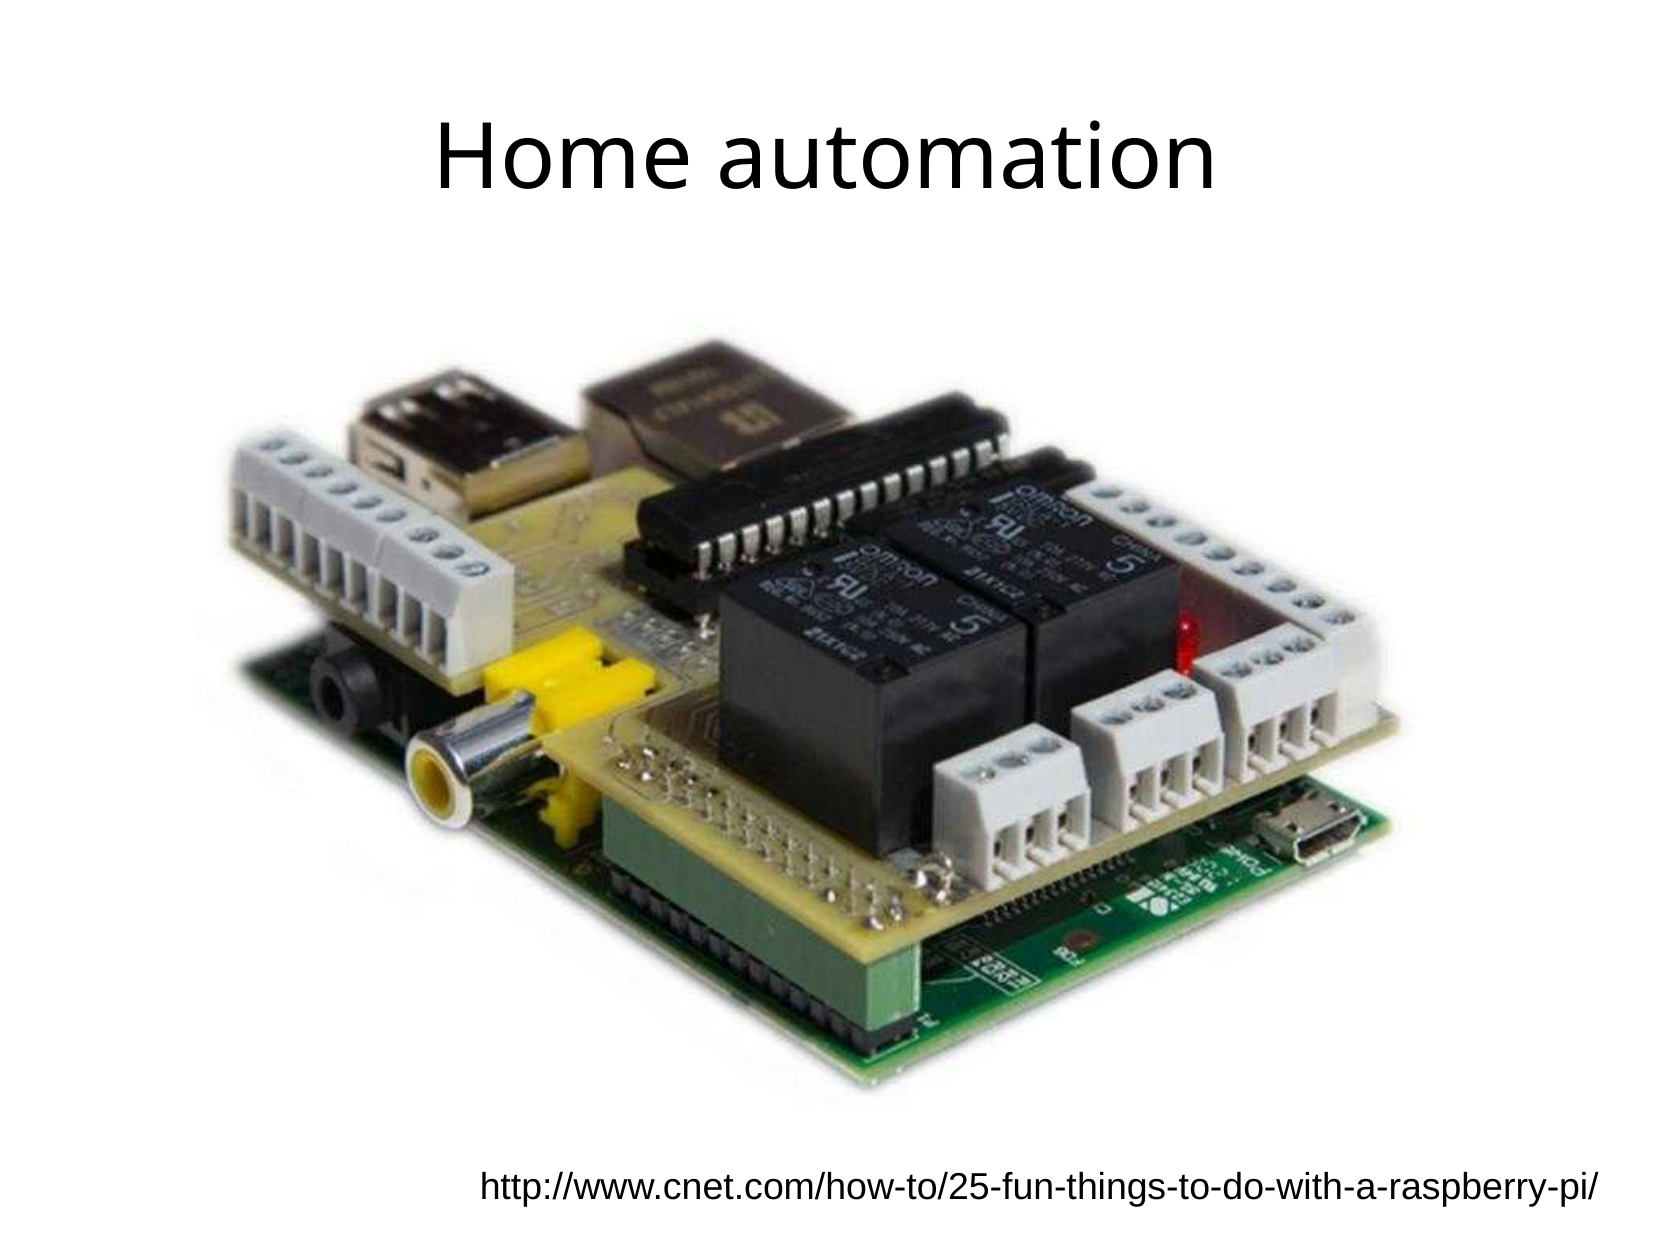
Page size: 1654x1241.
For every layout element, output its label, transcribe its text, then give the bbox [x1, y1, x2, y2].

picture [195, 299, 1420, 1110]
text_box http://www.cnet.com/how-to/25-fun-things-to-do-with-a-raspberry-pi/ [465, 1158, 1621, 1216]
title Home automation [82, 49, 1571, 257]
